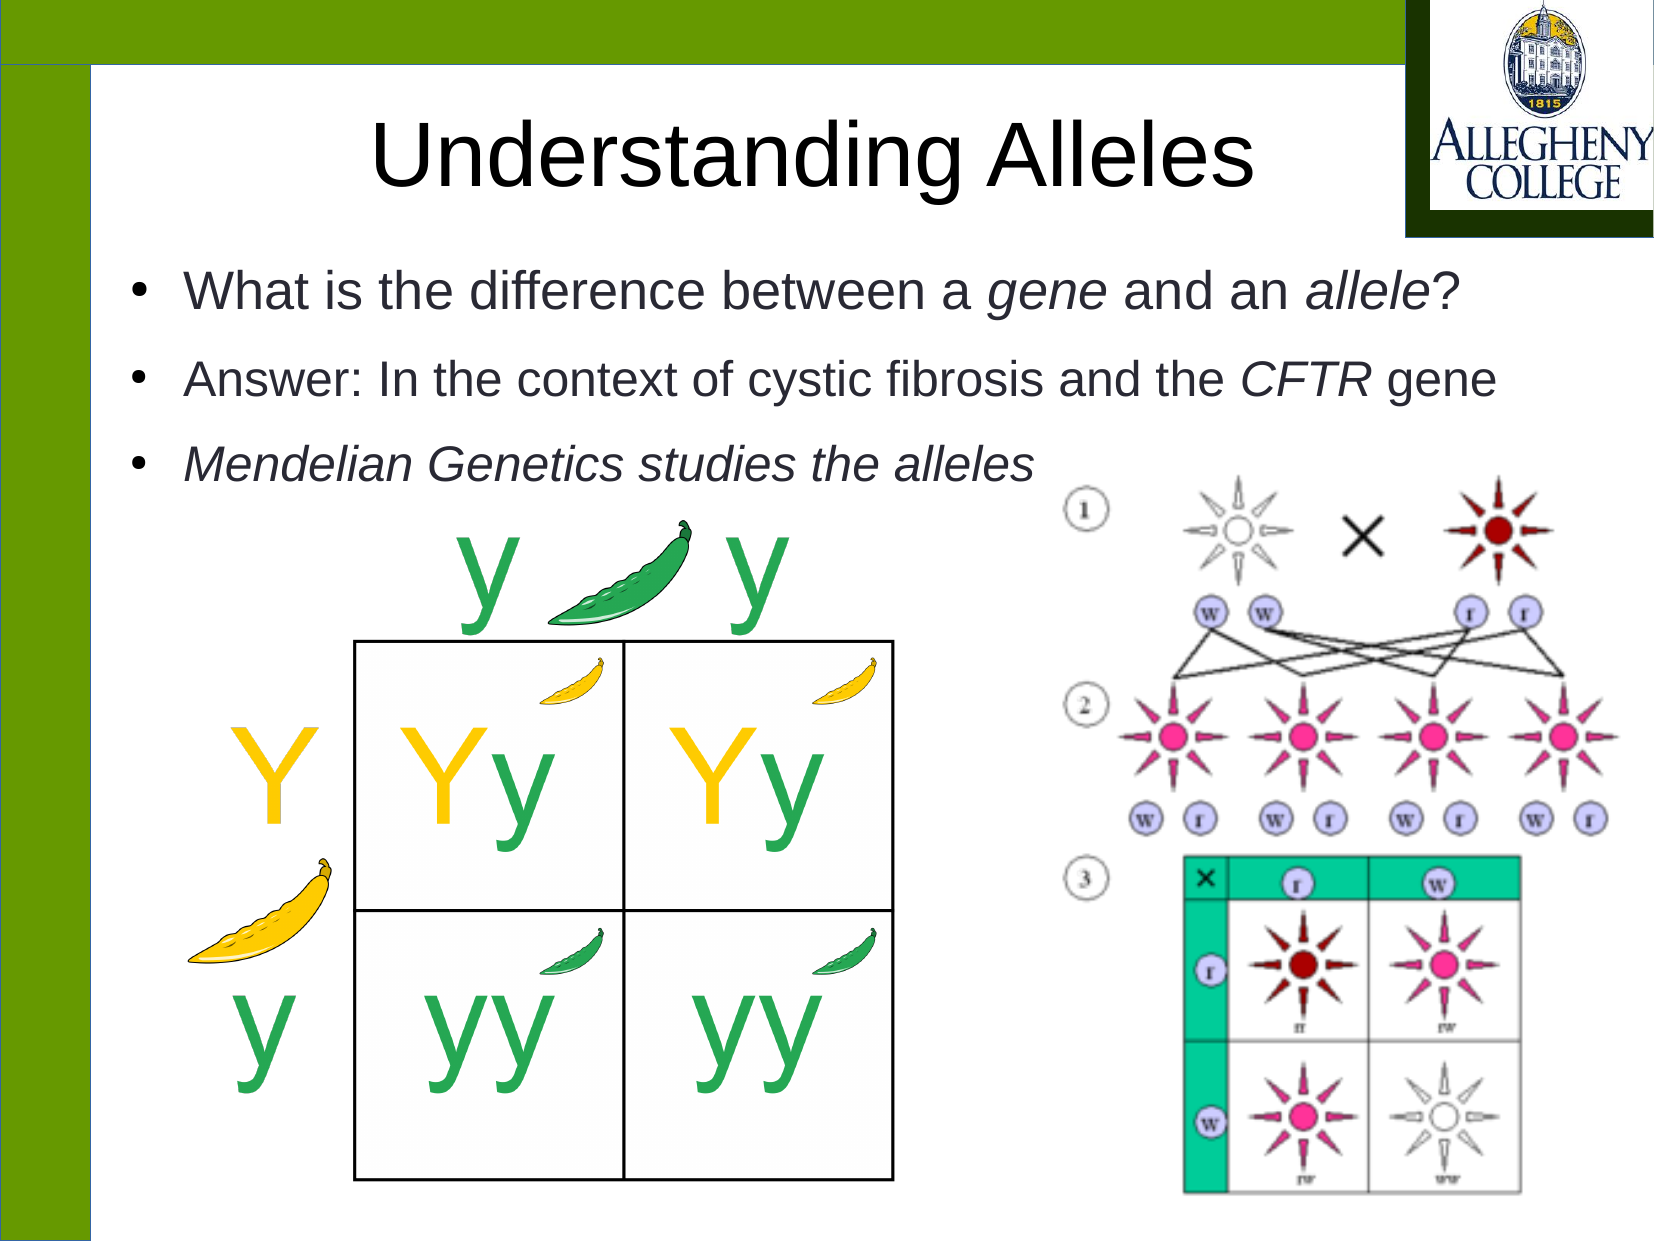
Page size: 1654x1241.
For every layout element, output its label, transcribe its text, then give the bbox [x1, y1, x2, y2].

text_box [0, 0, 1654, 1241]
picture [166, 471, 913, 1218]
list What is the difference between a gene and an allele? Answer: In the context of cystic fibrosis and the CFTR gene Mendelian Genetics studies the alleles [112, 260, 1531, 571]
picture [1430, 0, 1654, 210]
title Understanding Alleles [112, 67, 1515, 243]
picture [1061, 471, 1626, 1201]
